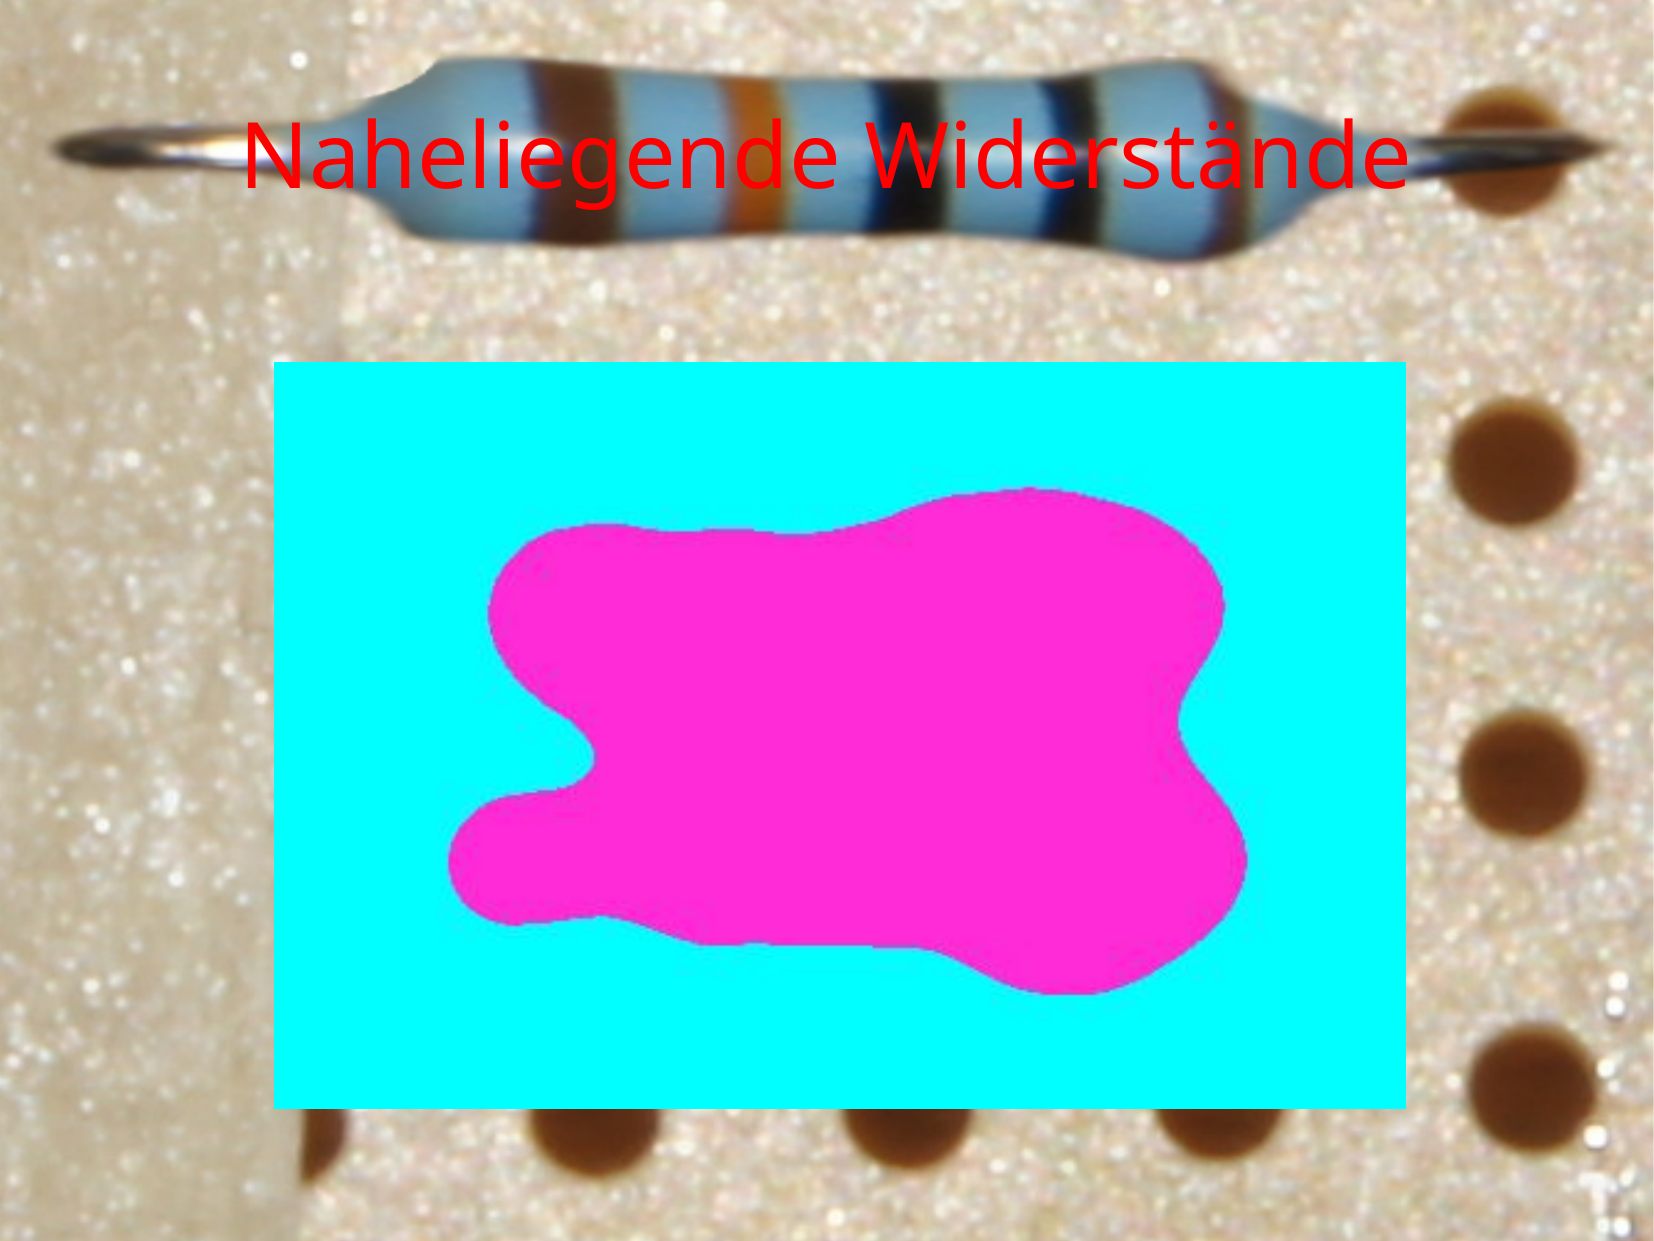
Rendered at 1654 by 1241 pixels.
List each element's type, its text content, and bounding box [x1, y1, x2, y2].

picture [0, 0, 1654, 1241]
title Naheliegende Widerstände [82, 49, 1571, 257]
